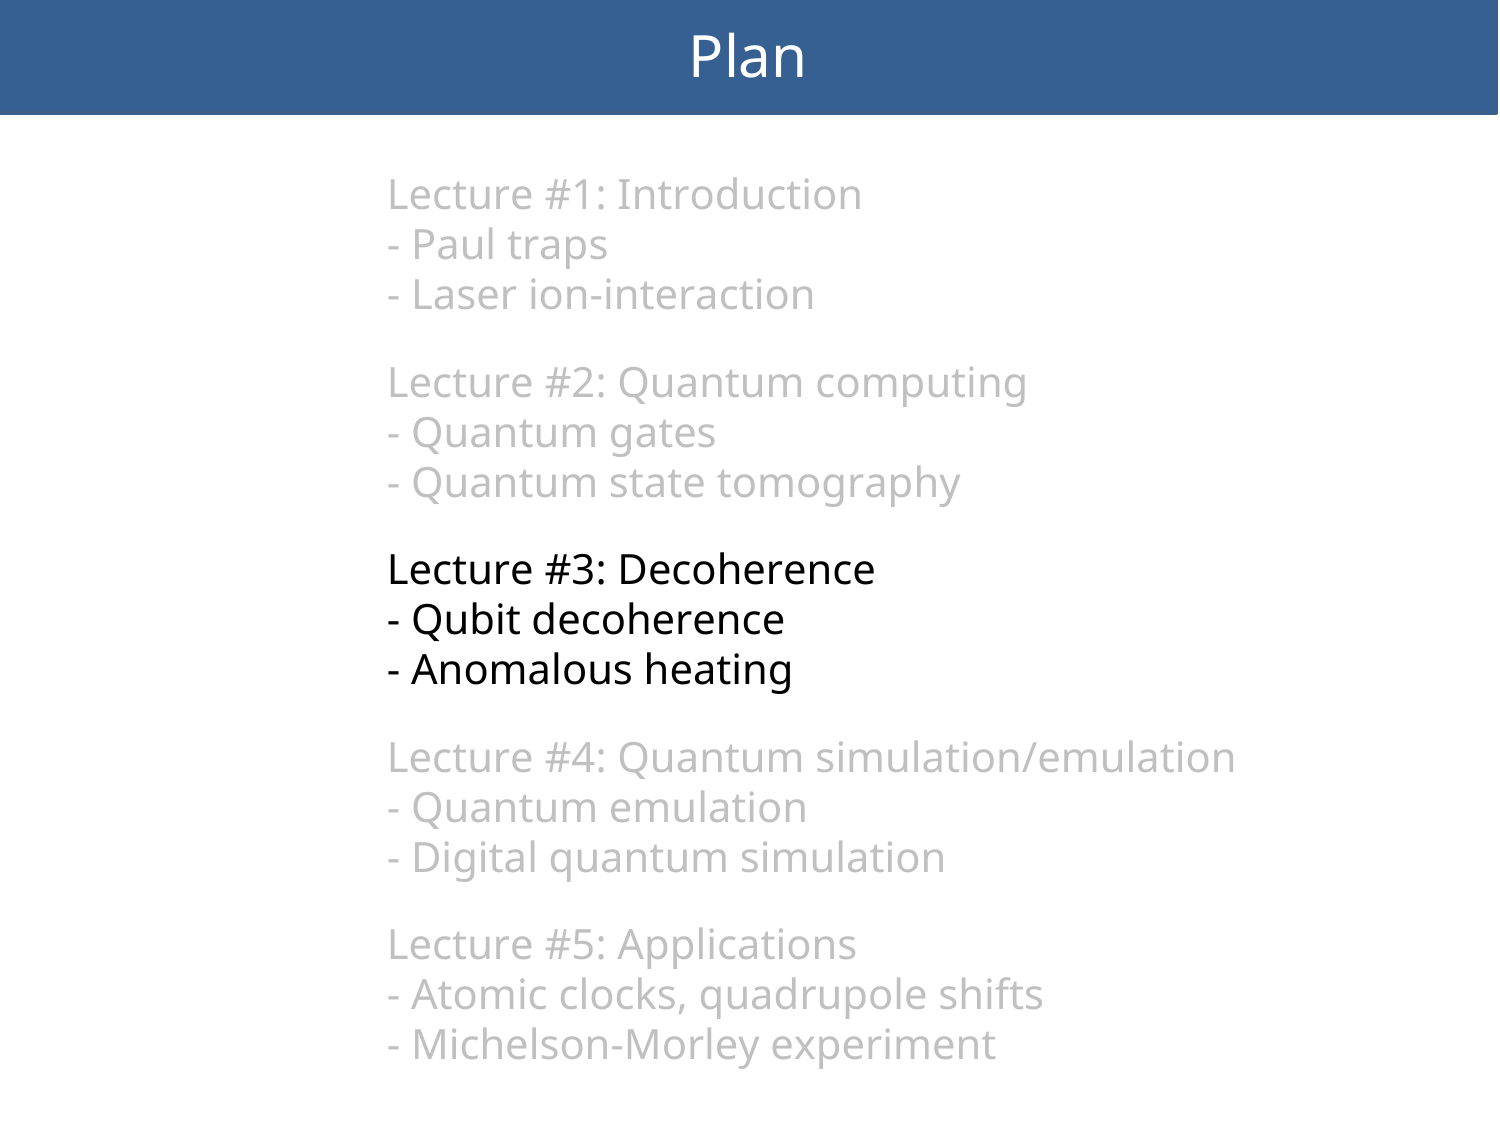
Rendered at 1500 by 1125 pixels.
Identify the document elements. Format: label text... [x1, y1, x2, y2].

title Plan [0, 0, 1497, 122]
text_box Lecture #1: Introduction - Paul traps - Laser ion-interaction Lecture #2: Quantum computing - Quantum gates - Quantum state tomography Lecture #3: Decoherence - Qubit decoherence - Anomalous heating Lecture #4: Quantum simulation/emulation - Quantum emulation - Digital quantum simulation Lecture #5: Applications - Atomic clocks, quadrupole shifts - Michelson-Morley experiment [372, 160, 1199, 1076]
